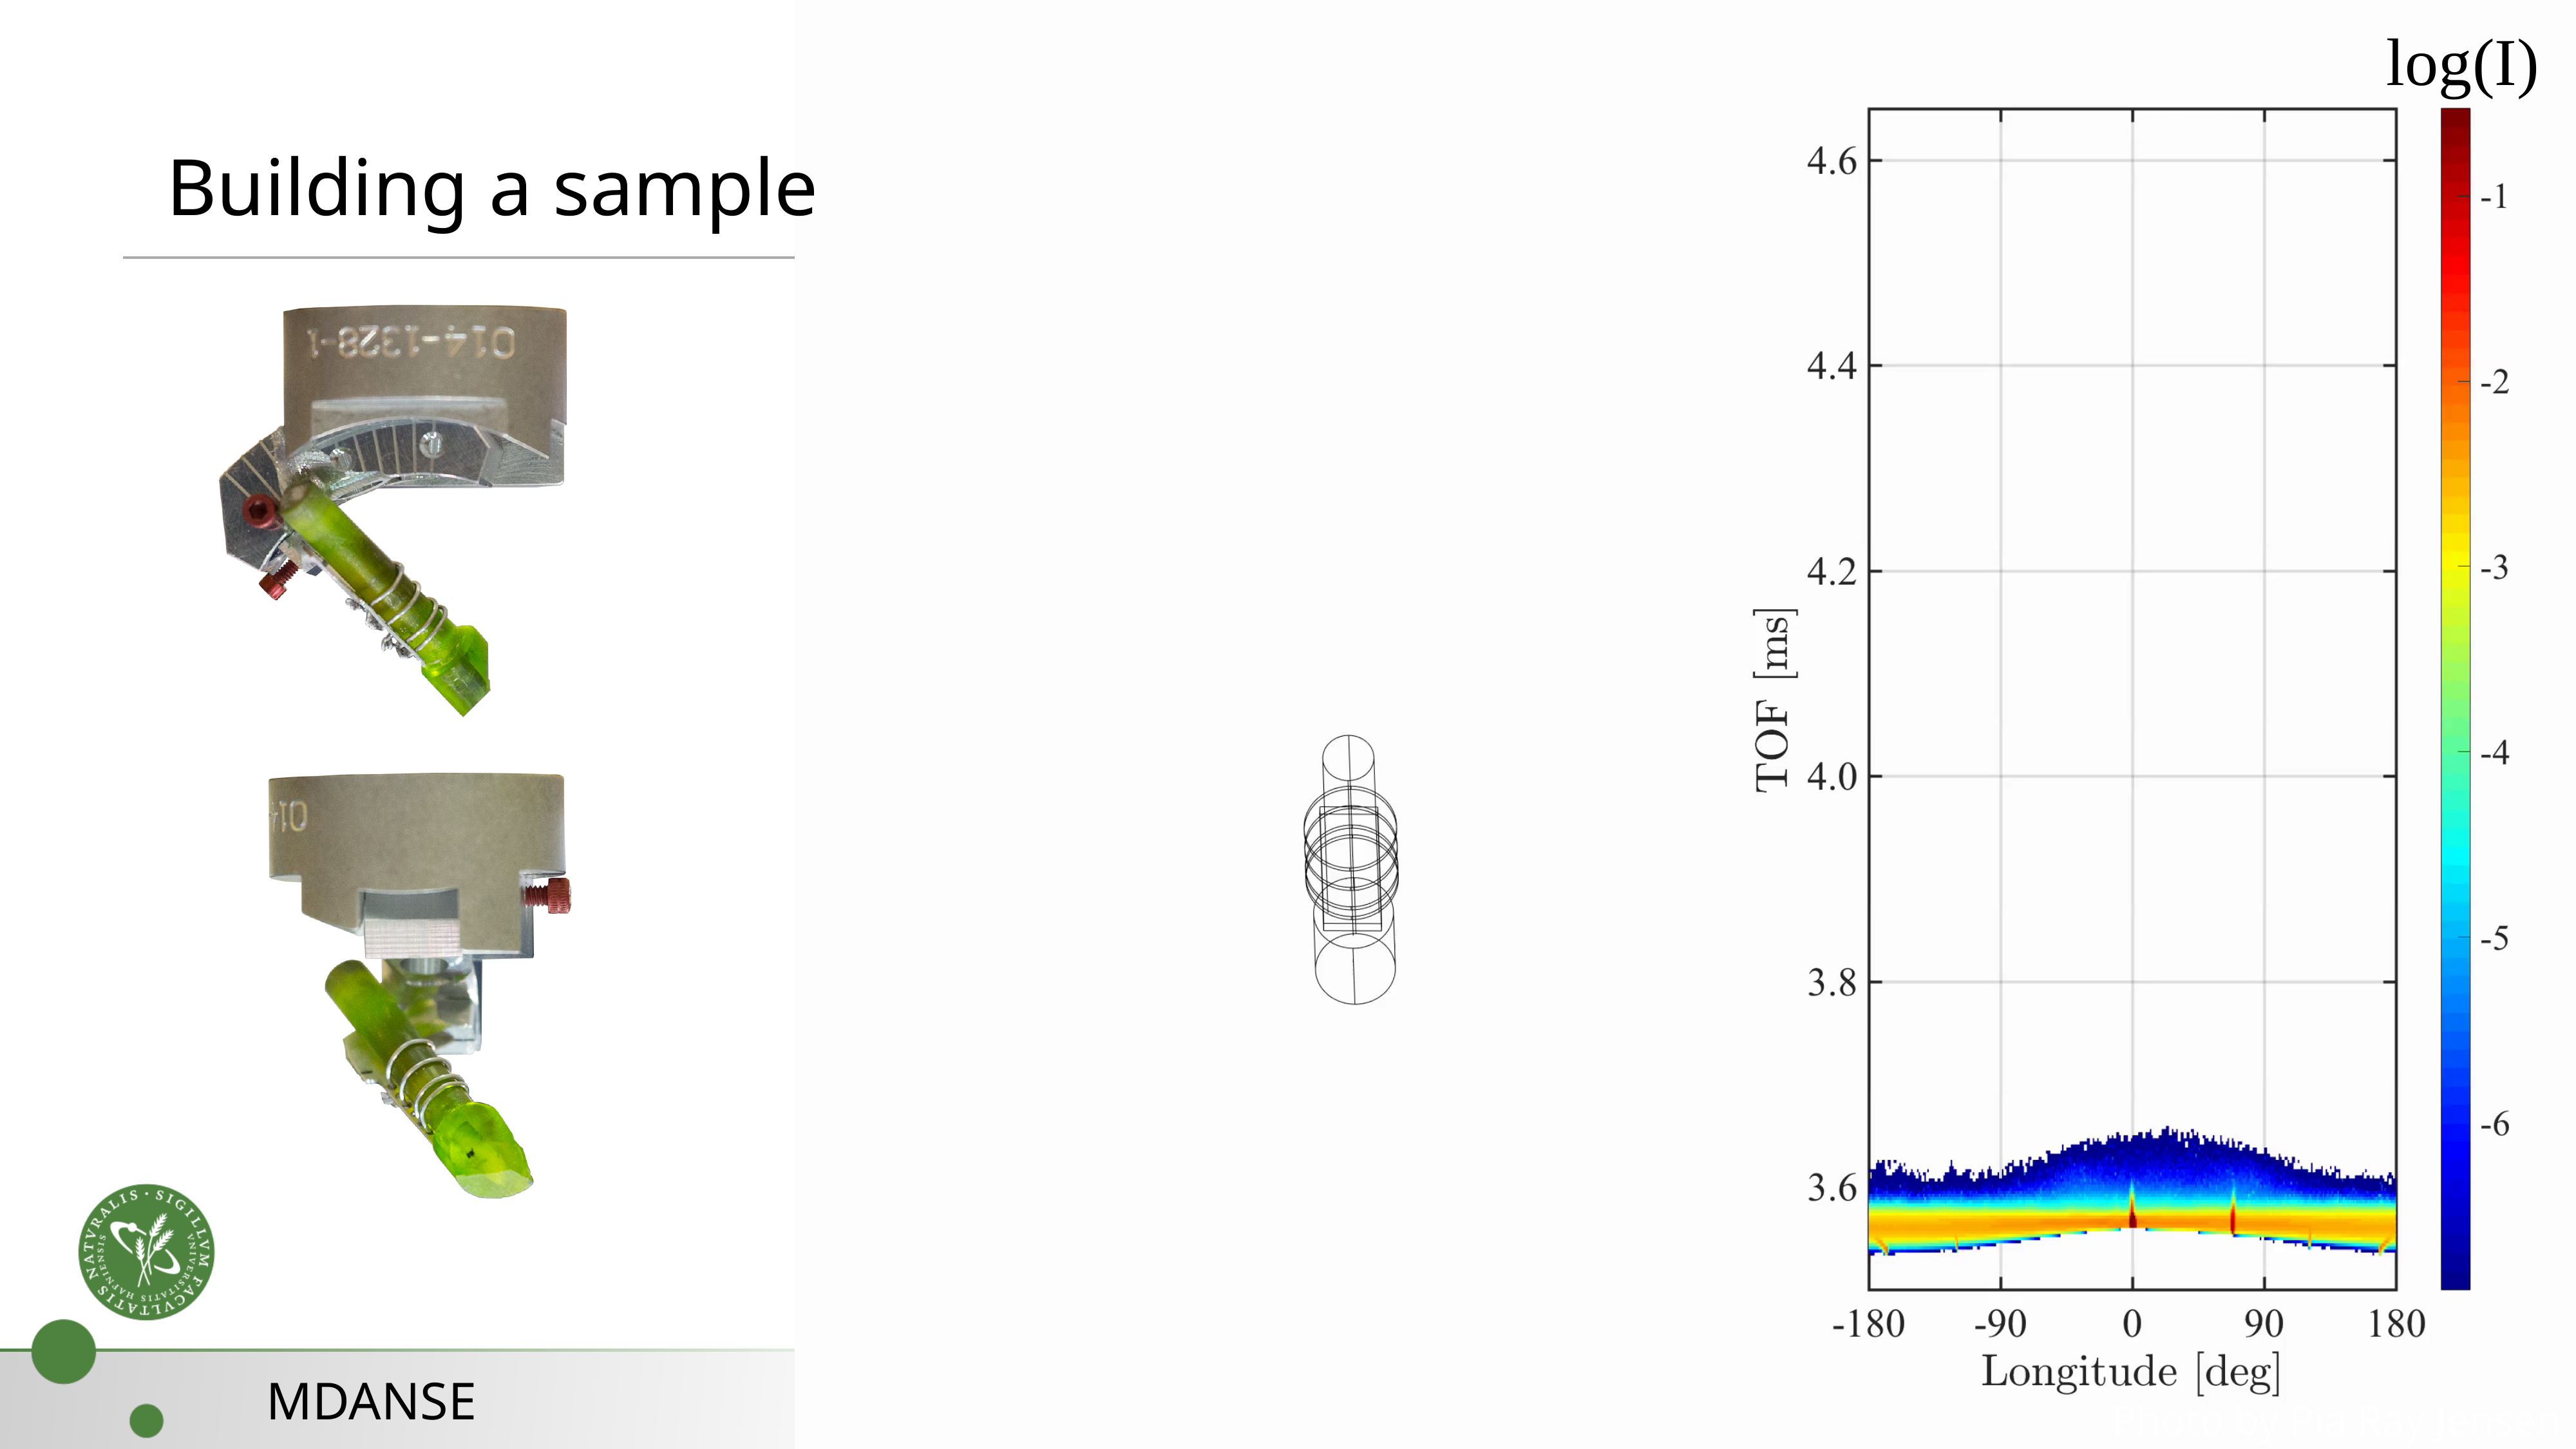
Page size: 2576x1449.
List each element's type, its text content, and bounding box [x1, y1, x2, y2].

text_box log(I) [2381, 12, 2545, 104]
picture [31, 142, 692, 1449]
title Building a sample [158, 0, 1922, 239]
text_box Photo by Pia Ray Jensen [2107, 1389, 2568, 1449]
text_box [794, 0, 2576, 1449]
